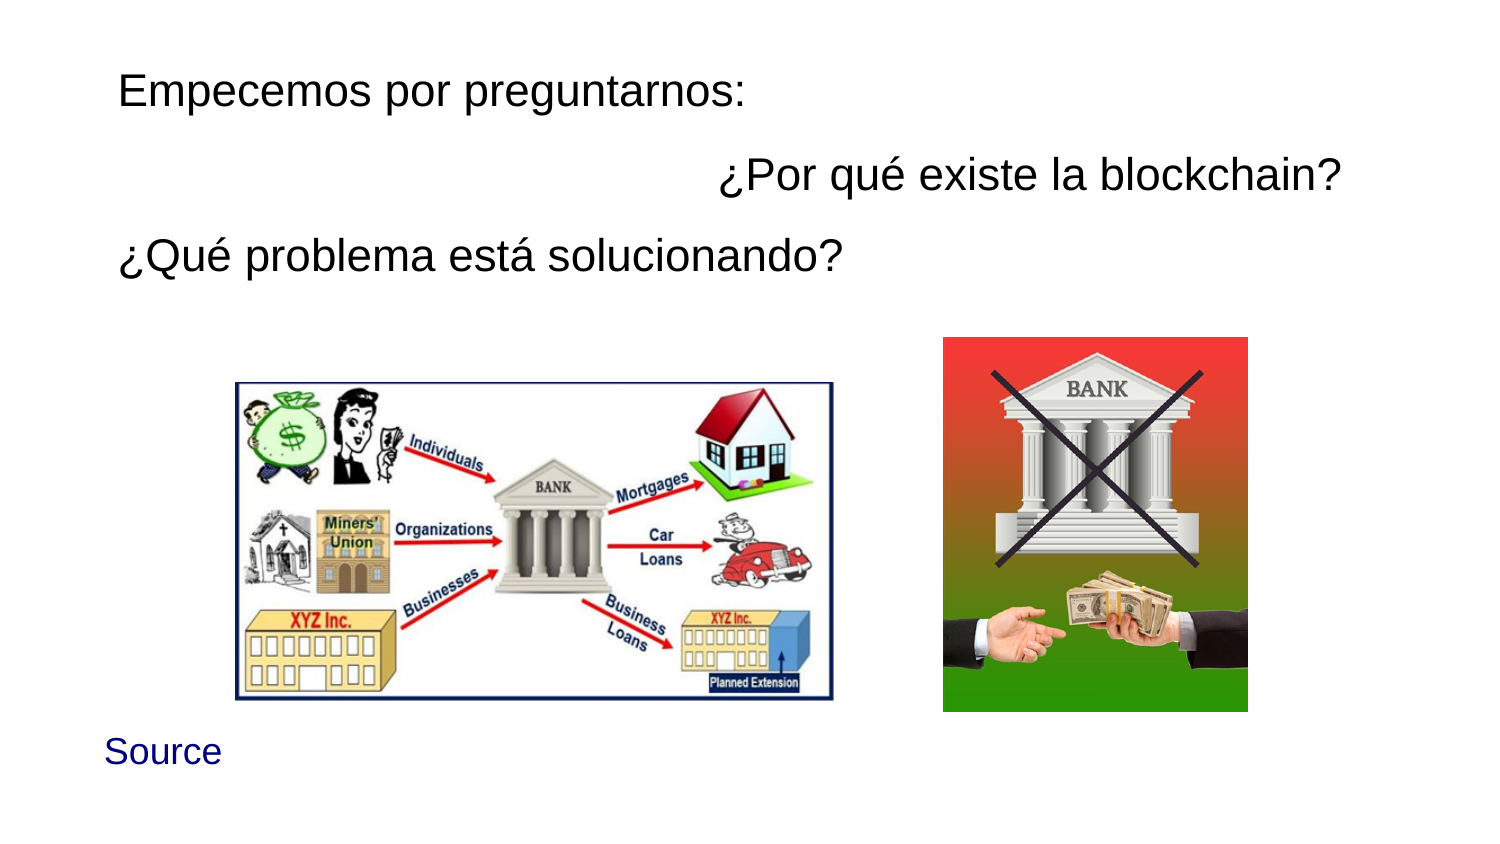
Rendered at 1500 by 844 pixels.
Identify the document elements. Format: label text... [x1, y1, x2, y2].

text_box Empecemos por preguntarnos: ¿Por qué existe la blockchain? ¿Qué problema está solucionando? [102, 45, 1500, 235]
picture [943, 337, 1248, 712]
picture [235, 382, 834, 701]
text_box Source [88, 711, 472, 806]
